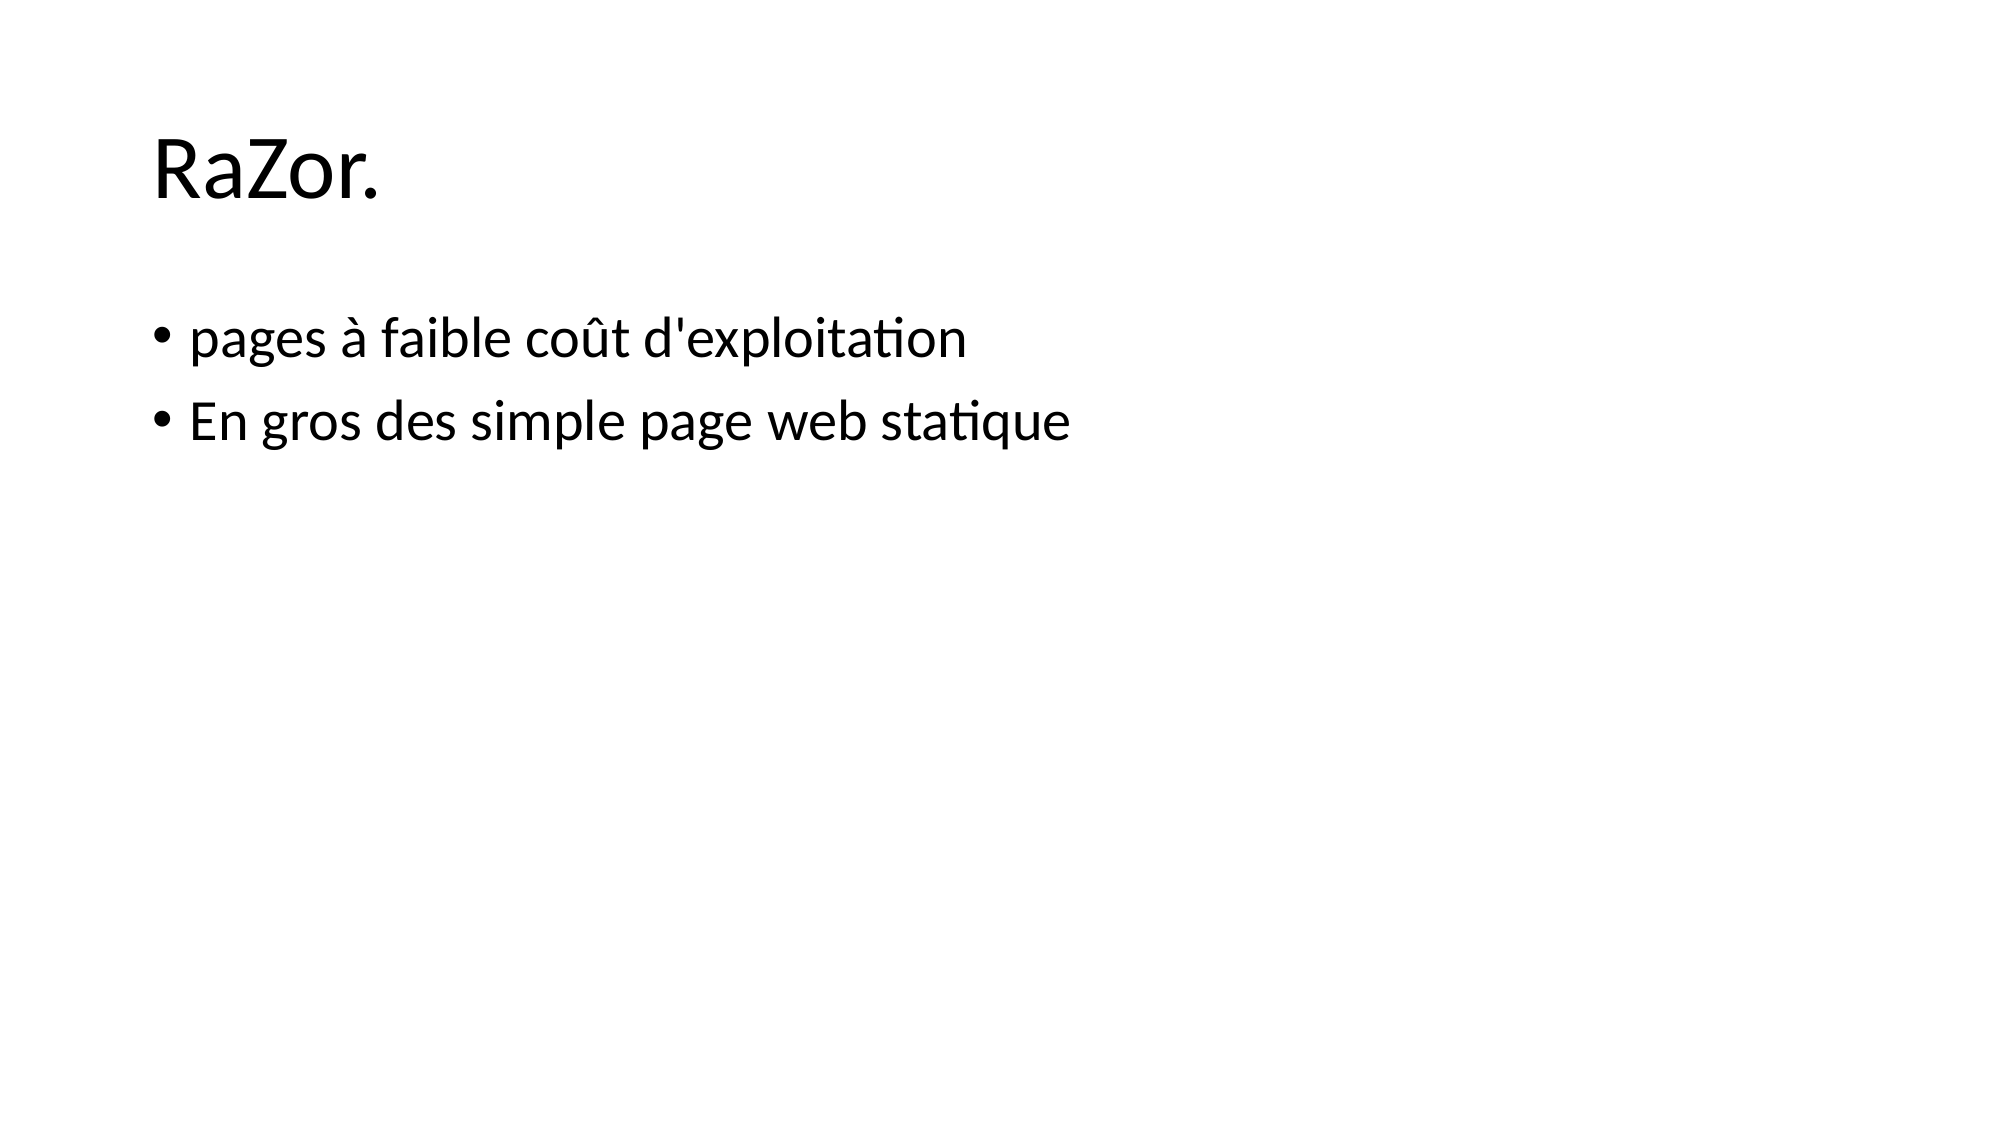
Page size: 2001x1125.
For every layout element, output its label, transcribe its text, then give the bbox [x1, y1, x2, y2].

title RaZor. [137, 59, 1863, 278]
list pages à faible coût d'exploitation En gros des simple page web statique [137, 299, 1863, 1014]
